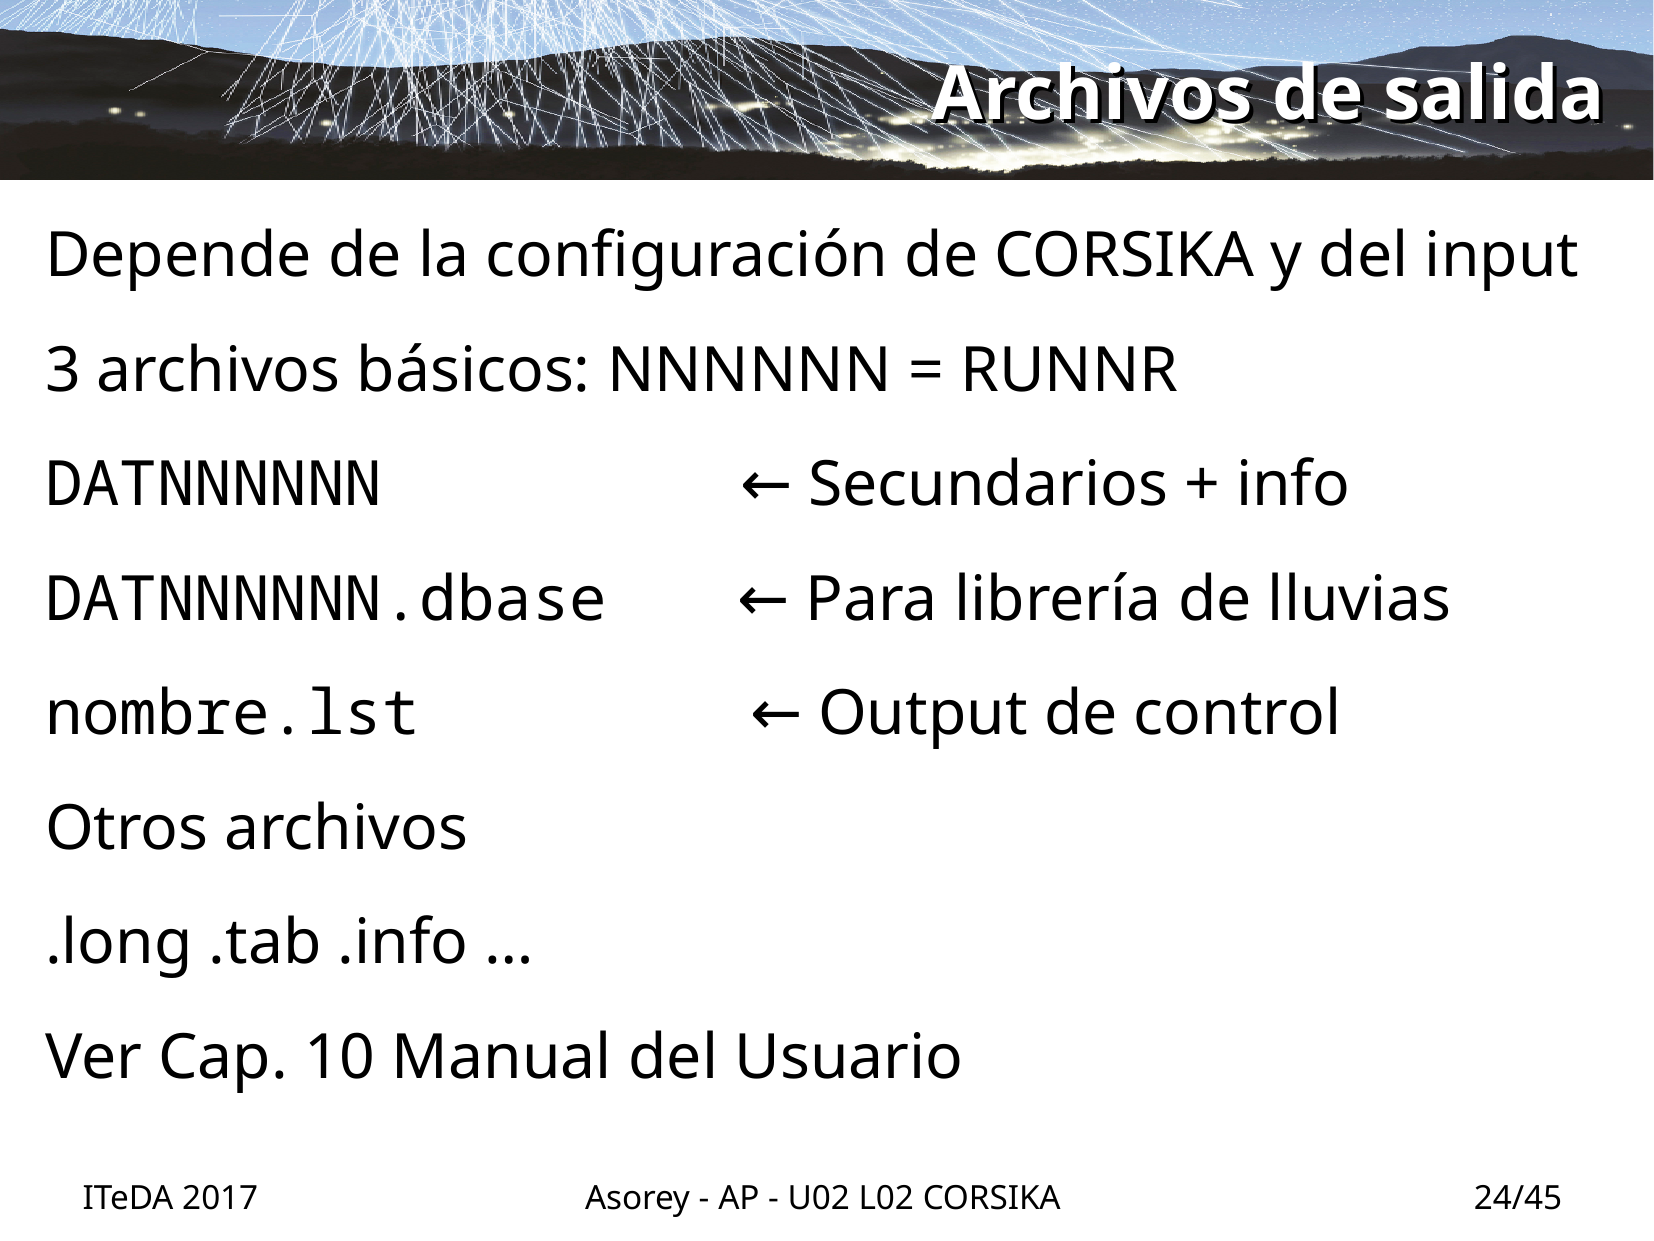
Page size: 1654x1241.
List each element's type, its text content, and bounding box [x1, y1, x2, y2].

title Archivos de salida [45, 15, 1606, 166]
list Depende de la configuración de CORSIKA y del input 3 archivos básicos: NNNNNN = RUNNR DATNNNNNN ← Secundarios + info DATNNNNNN.dbase ← Para librería de lluvias nombre.lst ← Output de control Otros archivos .long .tab .info … Ver Cap. 10 Manual del Usuario [45, 210, 1606, 1156]
picture [0, 0, 1654, 180]
